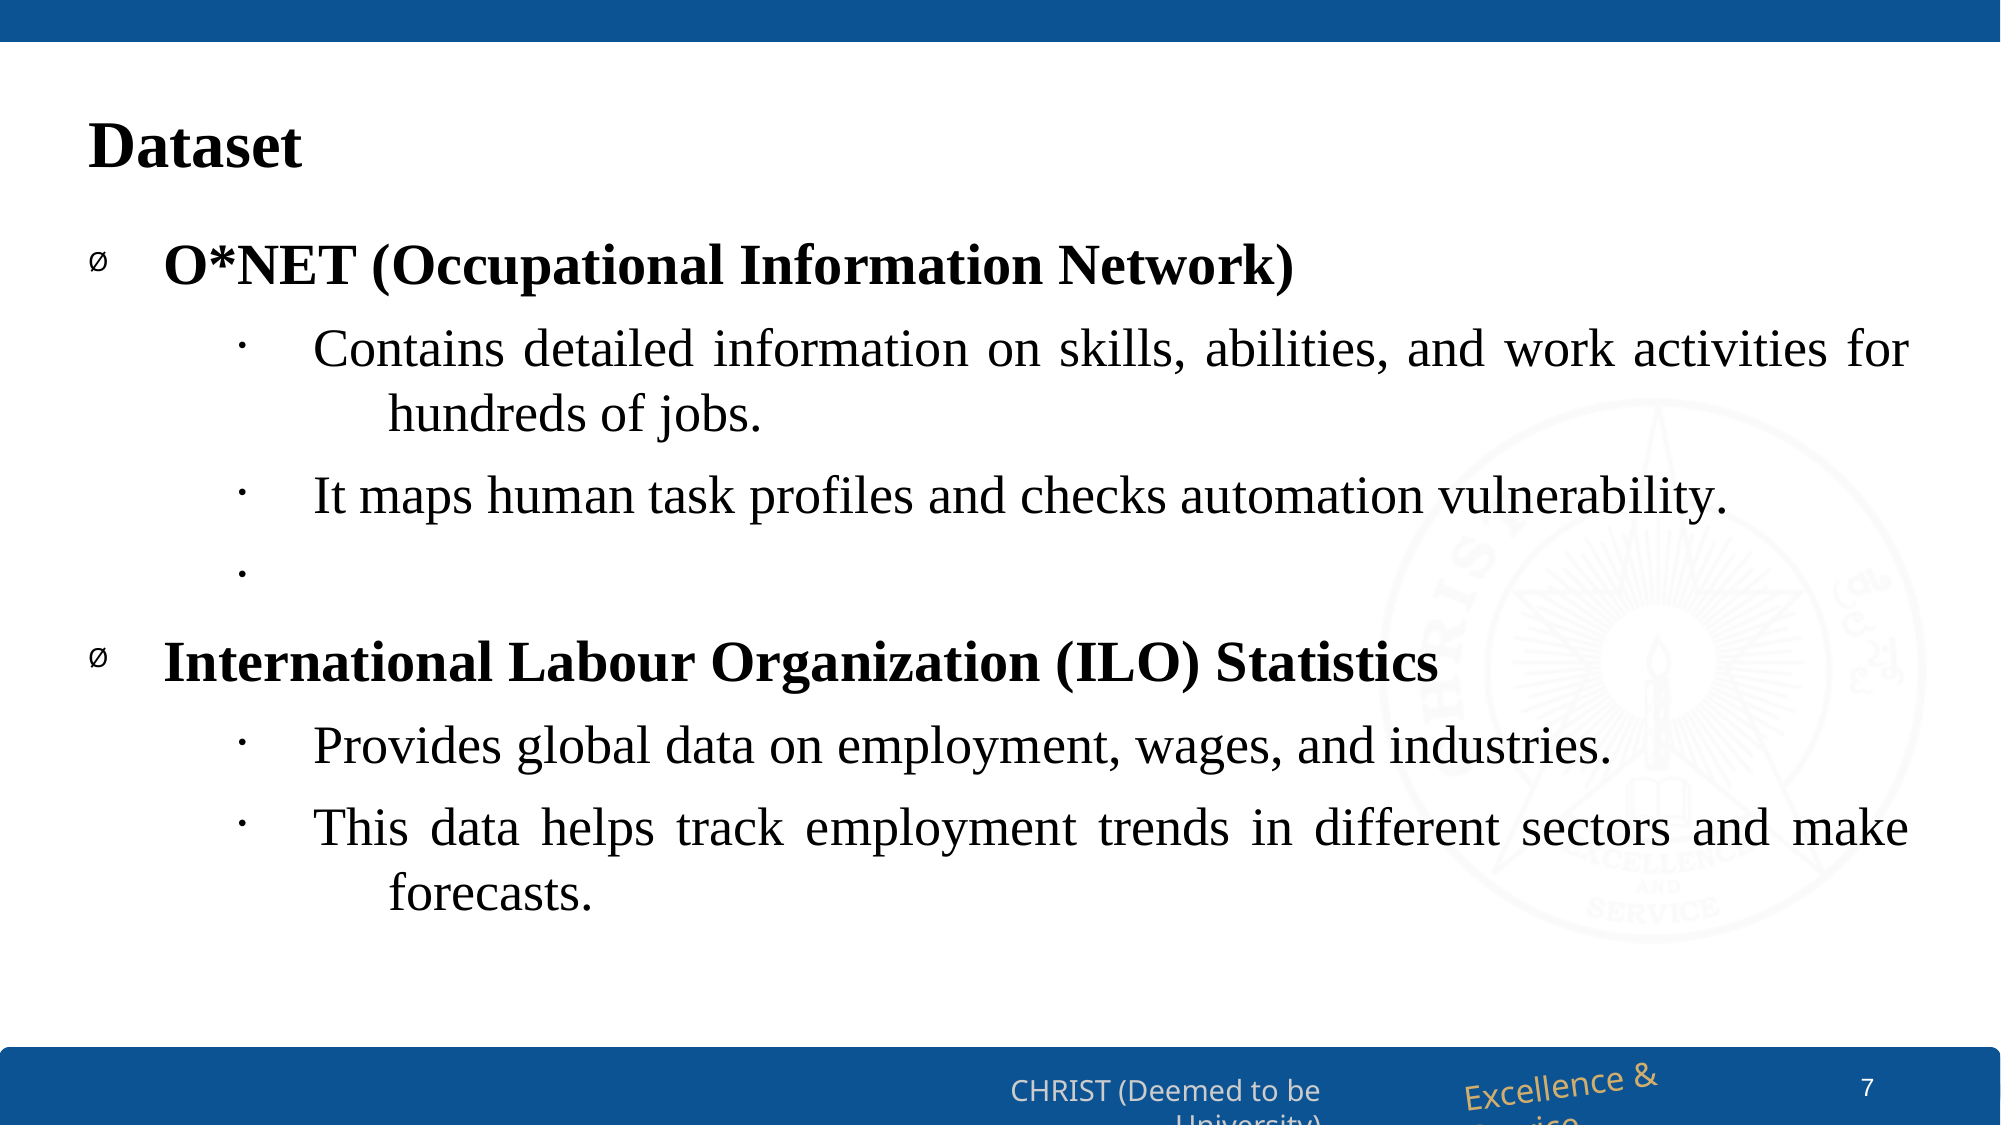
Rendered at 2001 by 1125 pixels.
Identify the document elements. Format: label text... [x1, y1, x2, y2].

list O*NET (Occupational Information Network) Contains detailed information on skills, abilities, and work activities for hundreds of jobs. It maps human task profiles and checks automation vulnerability. International Labour Organization (ILO) Statistics Provides global data on employment, wages, and industries. This data helps track employment trends in different sectors and make forecasts. [68, 205, 1932, 973]
title Dataset [68, 80, 1932, 205]
text_box [1840, 1051, 1961, 1118]
